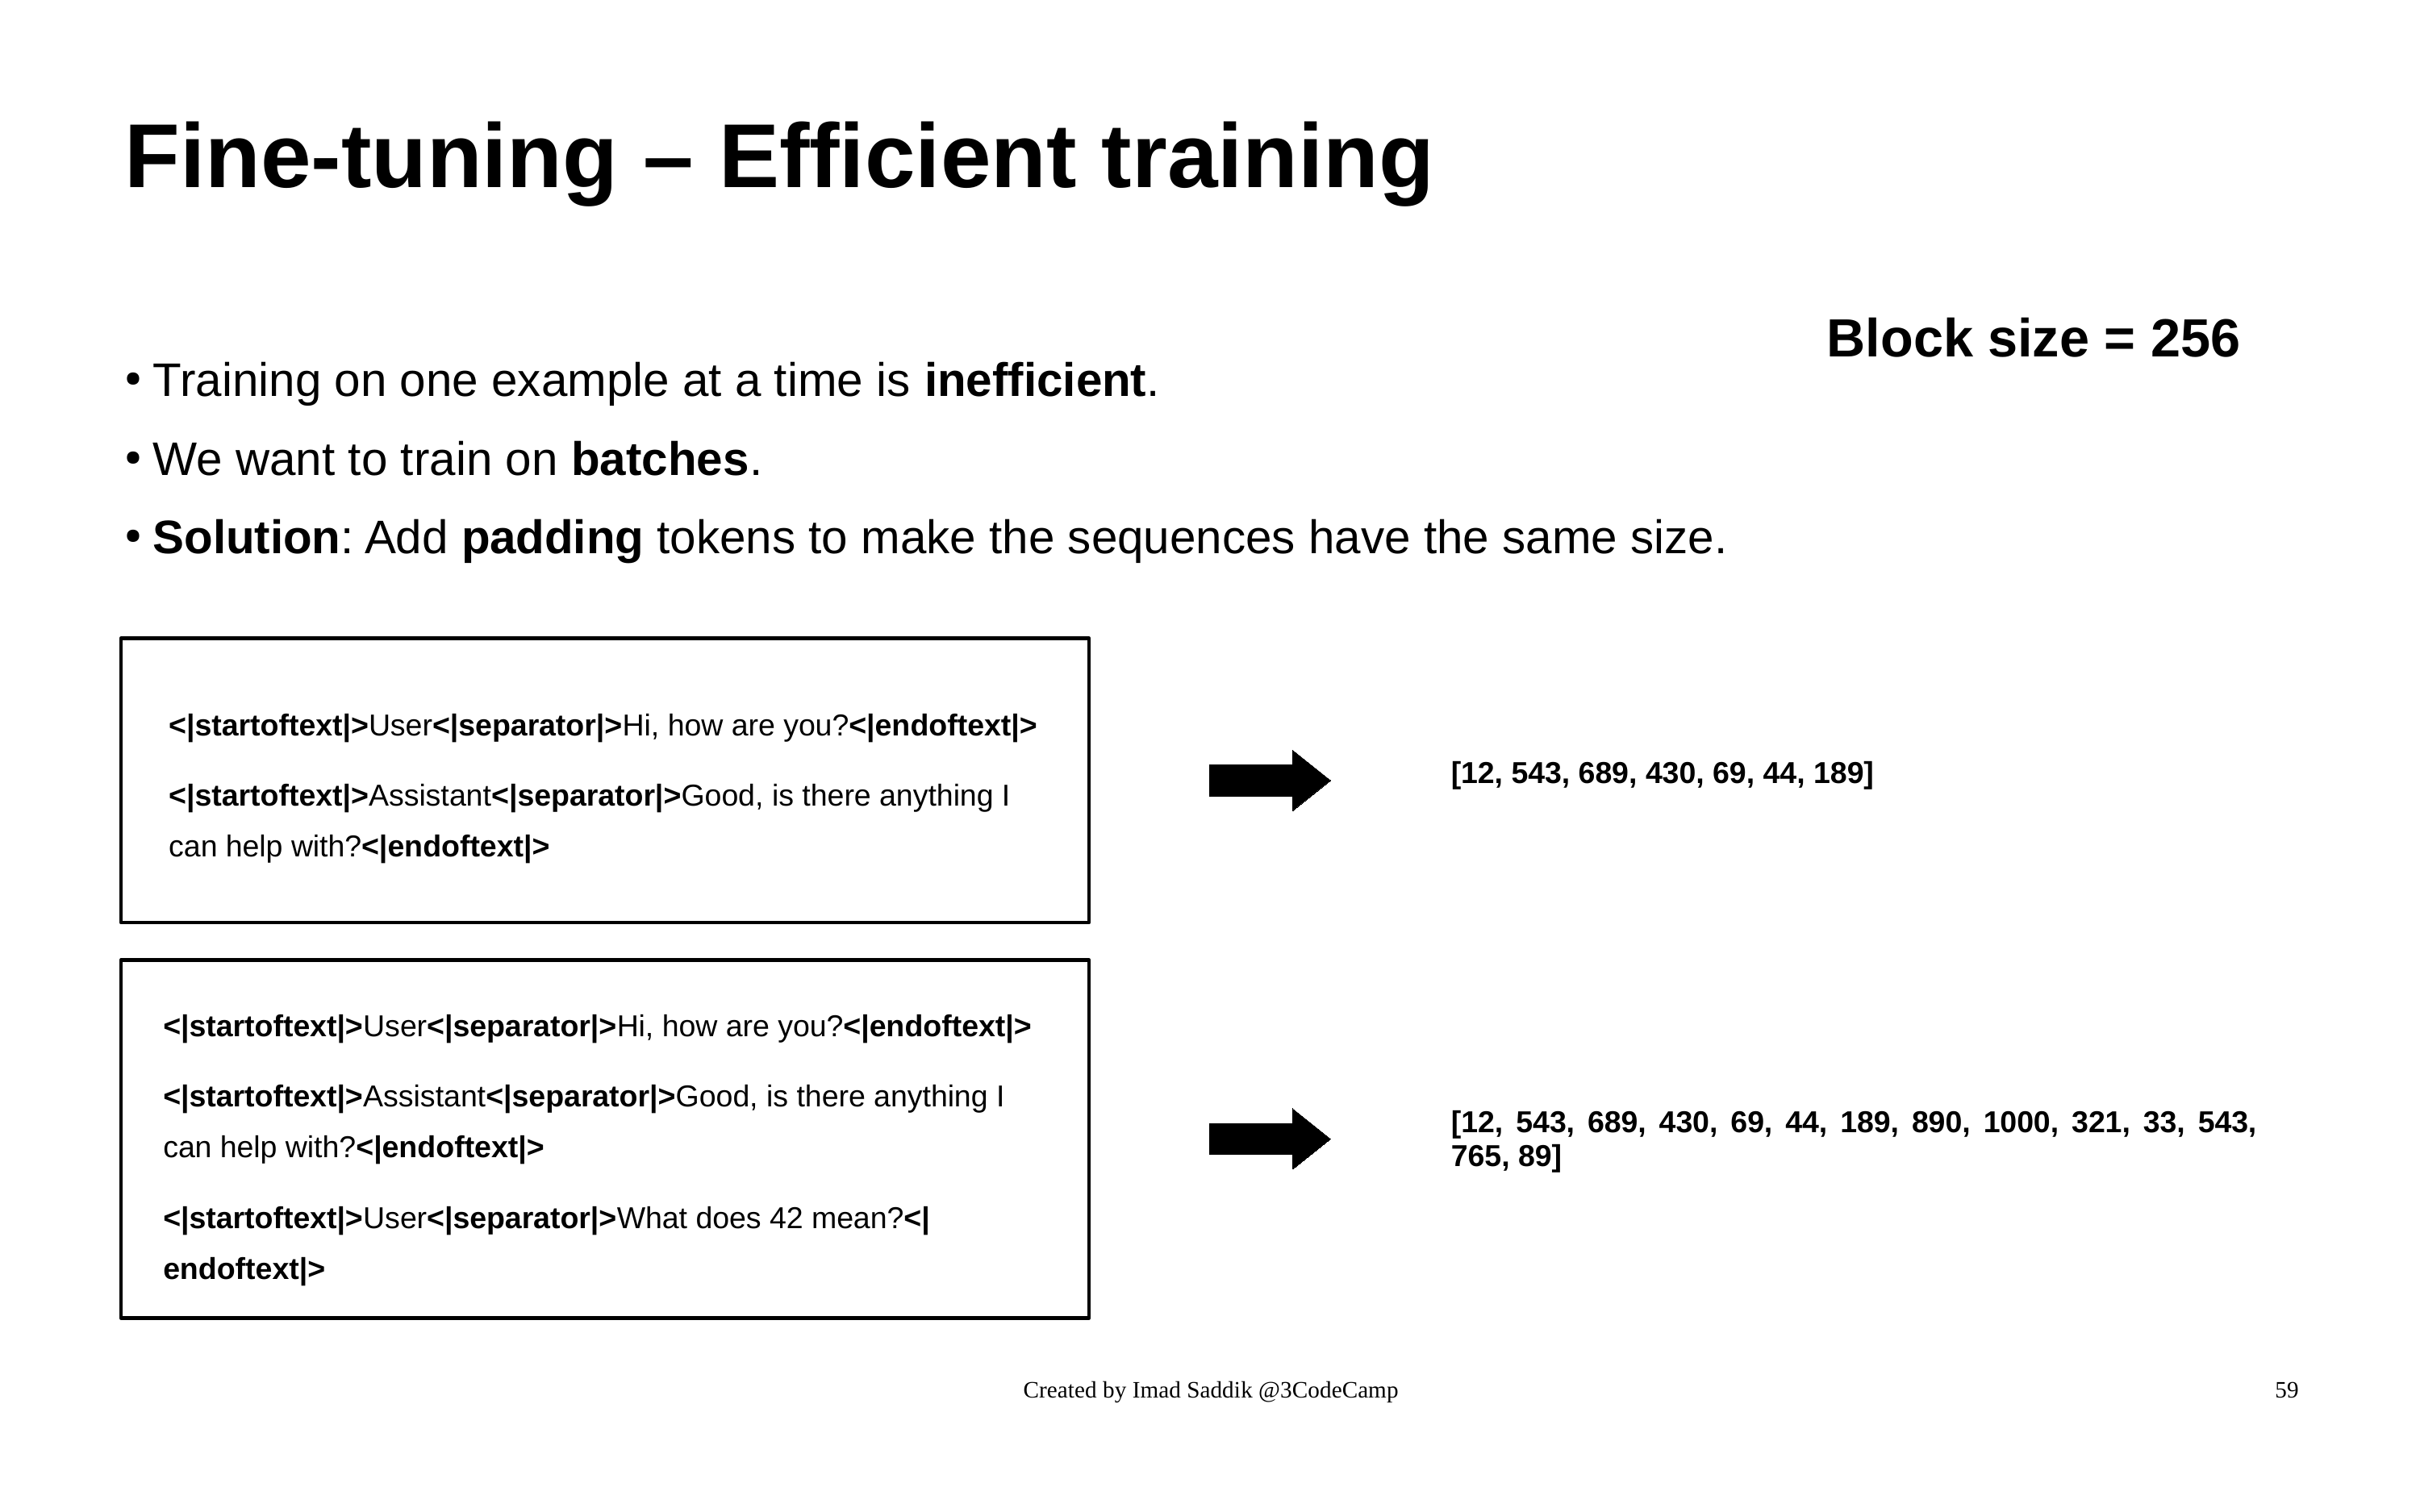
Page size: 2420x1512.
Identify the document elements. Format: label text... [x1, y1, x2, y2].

text_box Block size = 256 [1815, 302, 2300, 375]
text_box Training on one example at a time is inefficient. We want to train on batches. Solution: Add padding tokens to make the sequences have the same size. [112, 322, 1906, 570]
text_box <|startoftext|>User<|separator|>Hi, how are you?<|endoftext|> <|startoftext|>Assistant<|separator|>Good, is there anything I can help with?<|endoftext|> [156, 685, 1054, 876]
text_box [12, 543, 689, 430, 69, 44, 189] [1439, 750, 2269, 811]
text_box [1209, 750, 1331, 811]
text_box Fine-tuning – Efficient training [112, 61, 1664, 251]
text_box <|startoftext|>User<|separator|>Hi, how are you?<|endoftext|> <|startoftext|>Assistant<|separator|>Good, is there anything I can help with?<|endoftext|> <|startoftext|>User<|separator|>What does 42 mean?<|endoftext|> [151, 985, 1059, 1293]
text_box [1209, 1108, 1331, 1169]
text_box [12, 543, 689, 430, 69, 44, 189, 890, 1000, 321, 33, 543, 765, 89] [1439, 1099, 2269, 1179]
